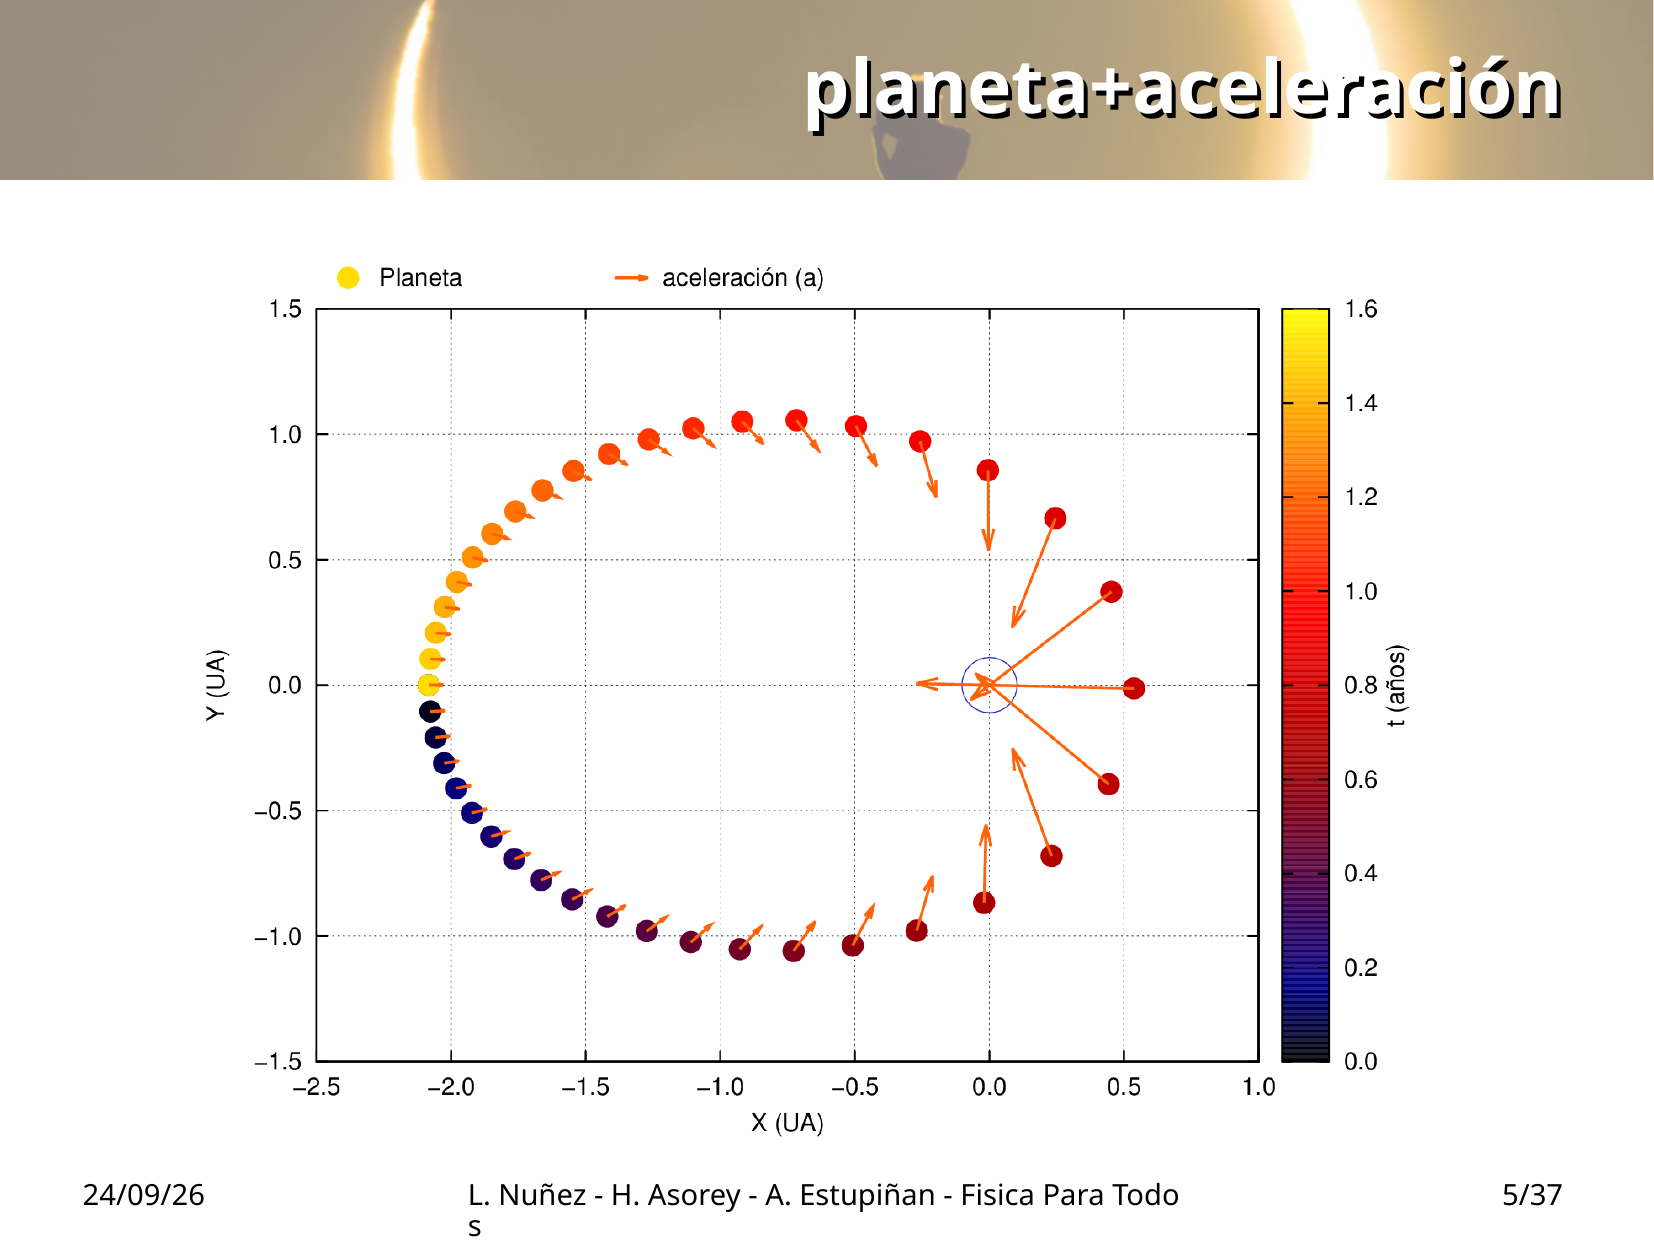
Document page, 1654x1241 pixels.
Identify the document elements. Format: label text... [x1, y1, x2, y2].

picture [0, 0, 1654, 180]
picture [196, 254, 1458, 1141]
title planeta+aceleración [75, 19, 1564, 151]
